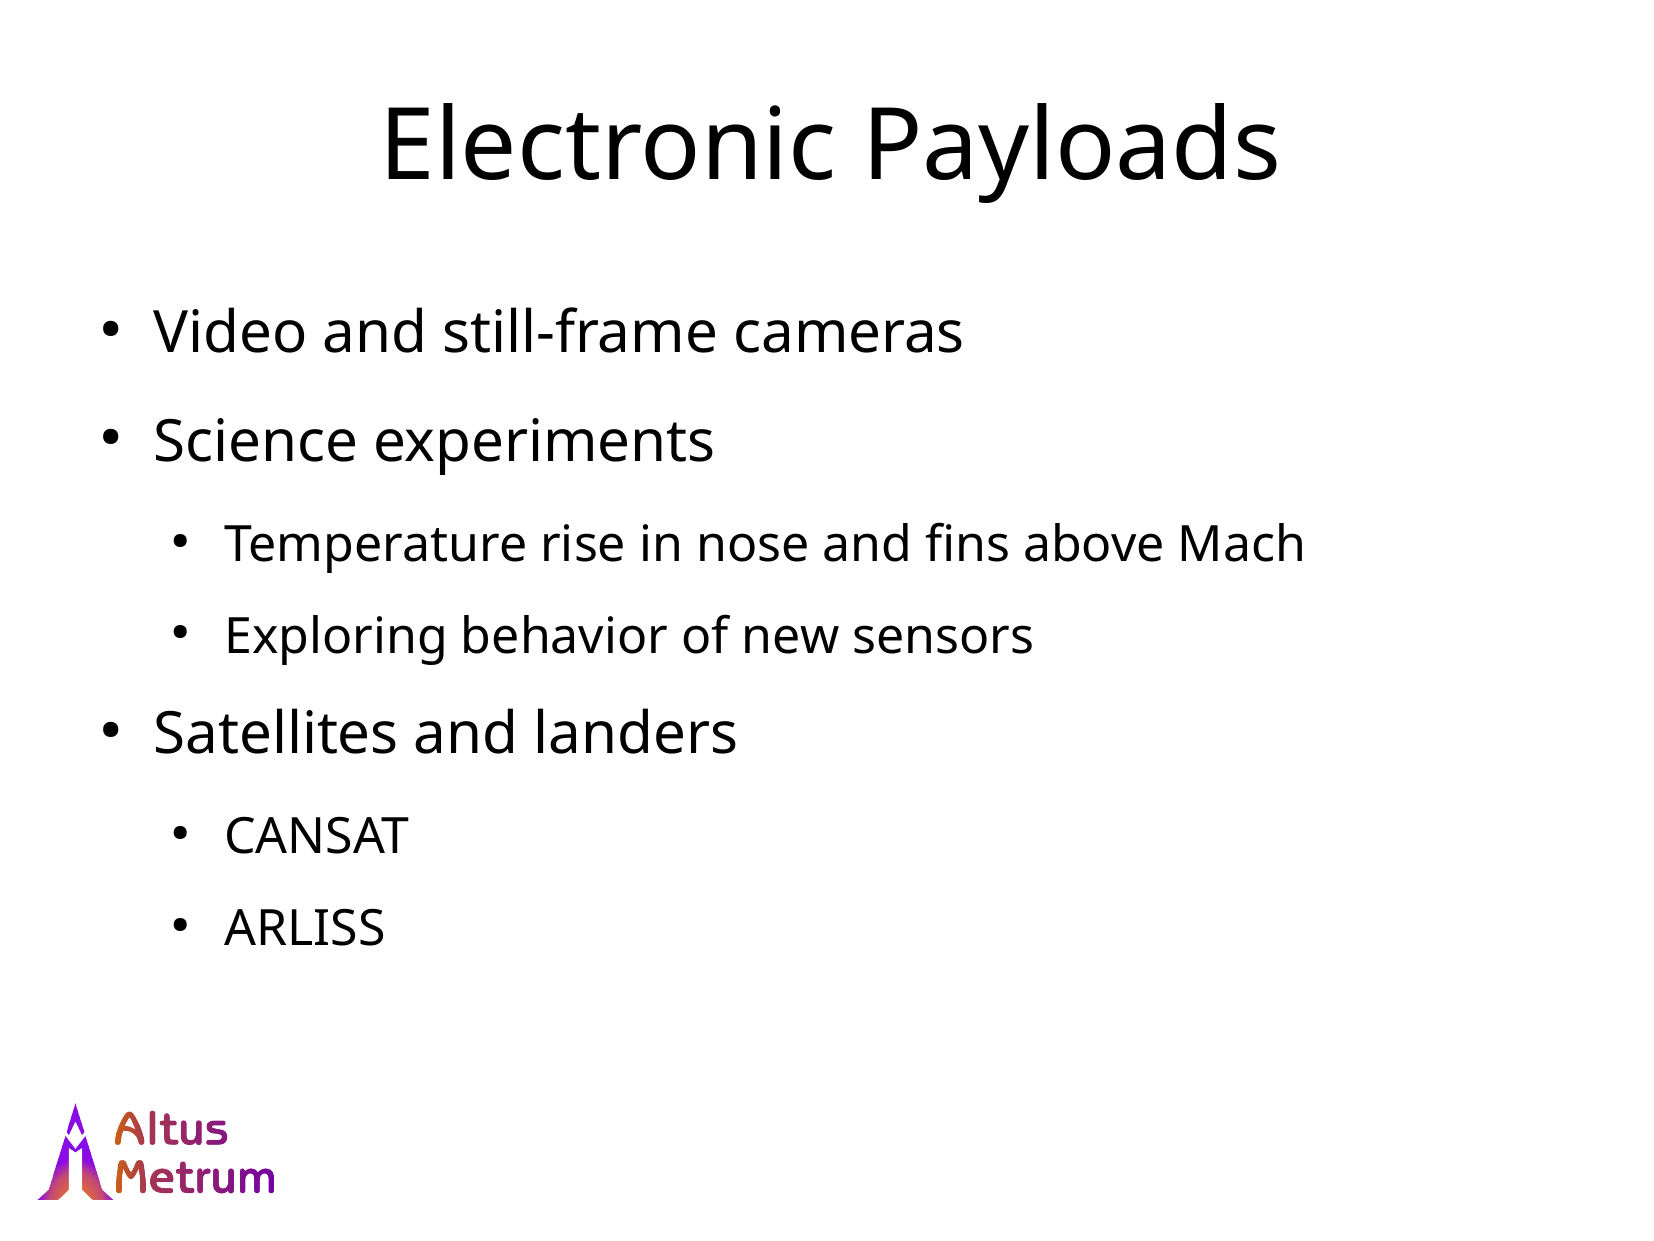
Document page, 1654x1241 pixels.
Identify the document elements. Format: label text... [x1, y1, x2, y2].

title Electronic Payloads [86, 55, 1576, 226]
picture [37, 1103, 274, 1200]
list Video and still-frame cameras Science experiments Temperature rise in nose and fins above Mach Exploring behavior of new sensors Satellites and landers CANSAT ARLISS [82, 290, 1571, 1094]
